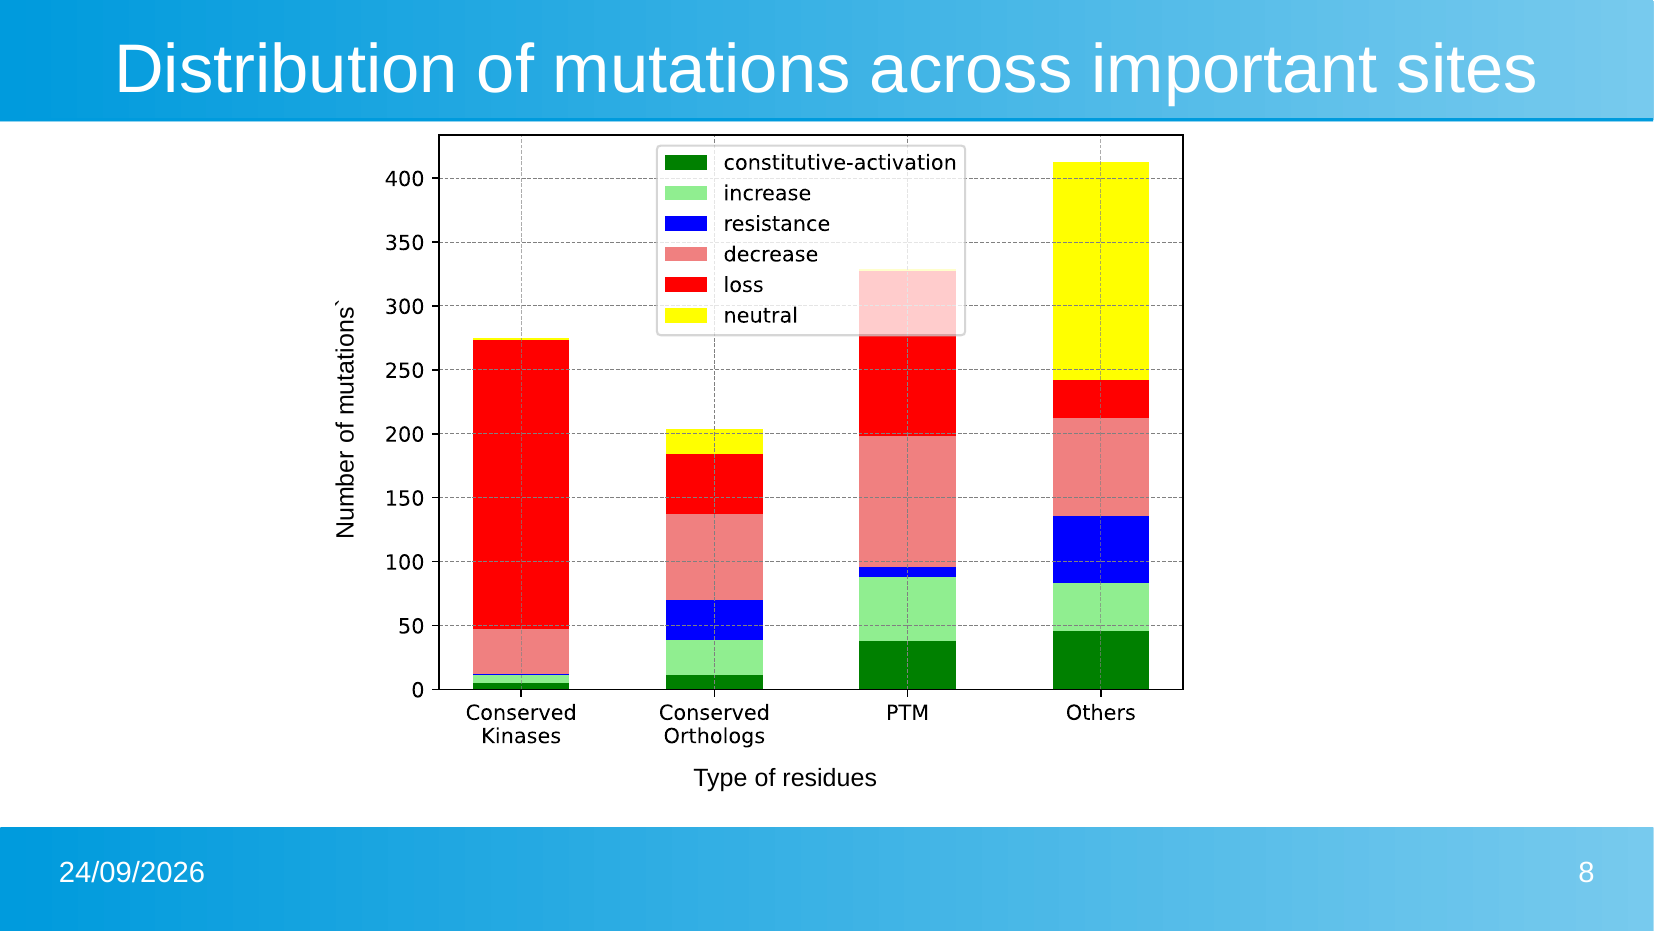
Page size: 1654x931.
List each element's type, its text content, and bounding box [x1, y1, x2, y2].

title Distribution of mutations across important sites [59, 29, 1595, 108]
text_box Number of mutations` [323, 212, 367, 626]
picture [378, 129, 1193, 756]
text_box Type of residues [578, 755, 993, 799]
